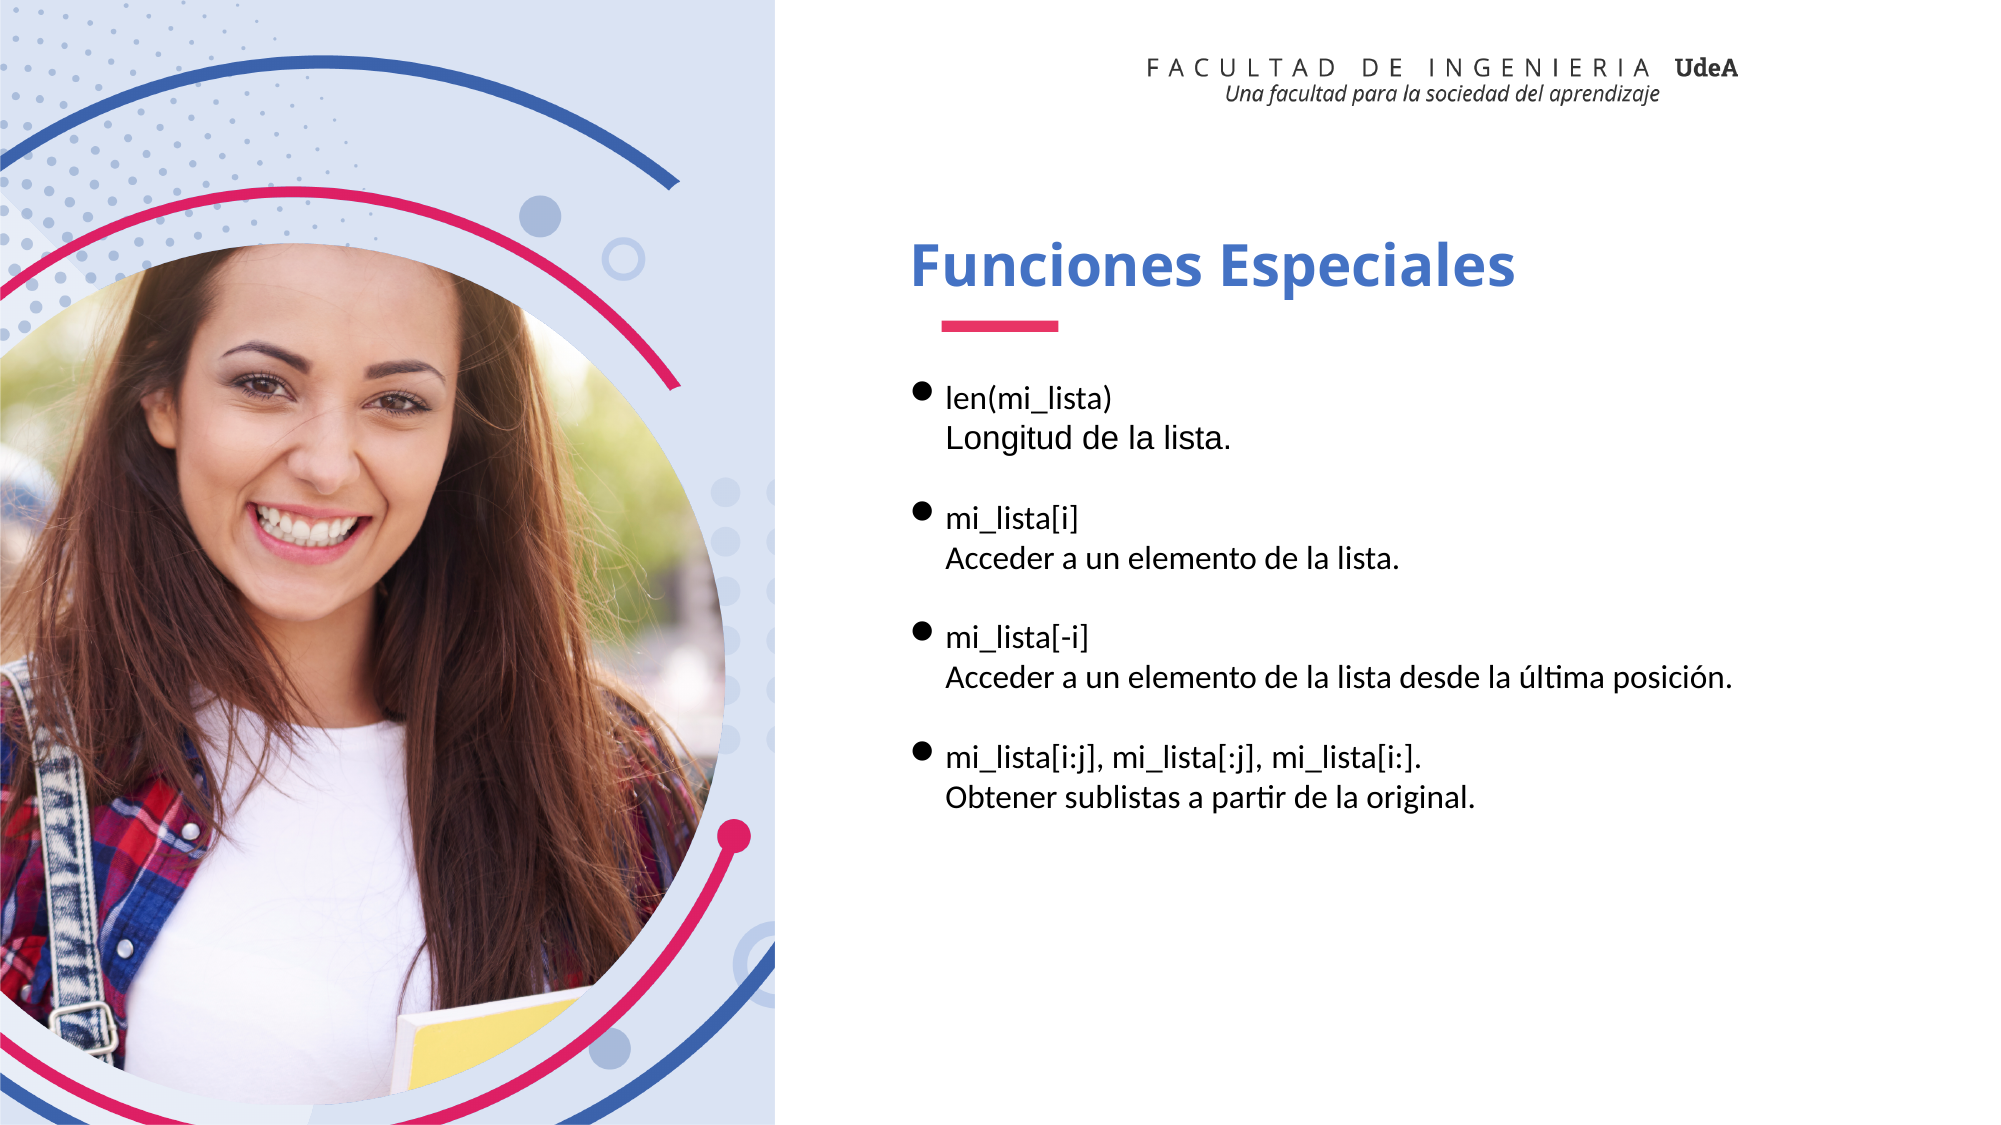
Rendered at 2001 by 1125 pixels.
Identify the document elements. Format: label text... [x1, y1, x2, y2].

text_box Funciones Especiales [895, 212, 1792, 324]
text_box len(mi_lista) Longitud de la lista. mi_lista[i] Acceder a un elemento de la lista. mi_lista[-i] Acceder a un elemento de la lista desde la última posición. mi_lista[i:j], mi_lista[:j], mi_lista[i:]. Obtener sublistas a partir de la original. [895, 368, 1871, 823]
picture [0, 0, 775, 1125]
picture [1148, 57, 1738, 106]
